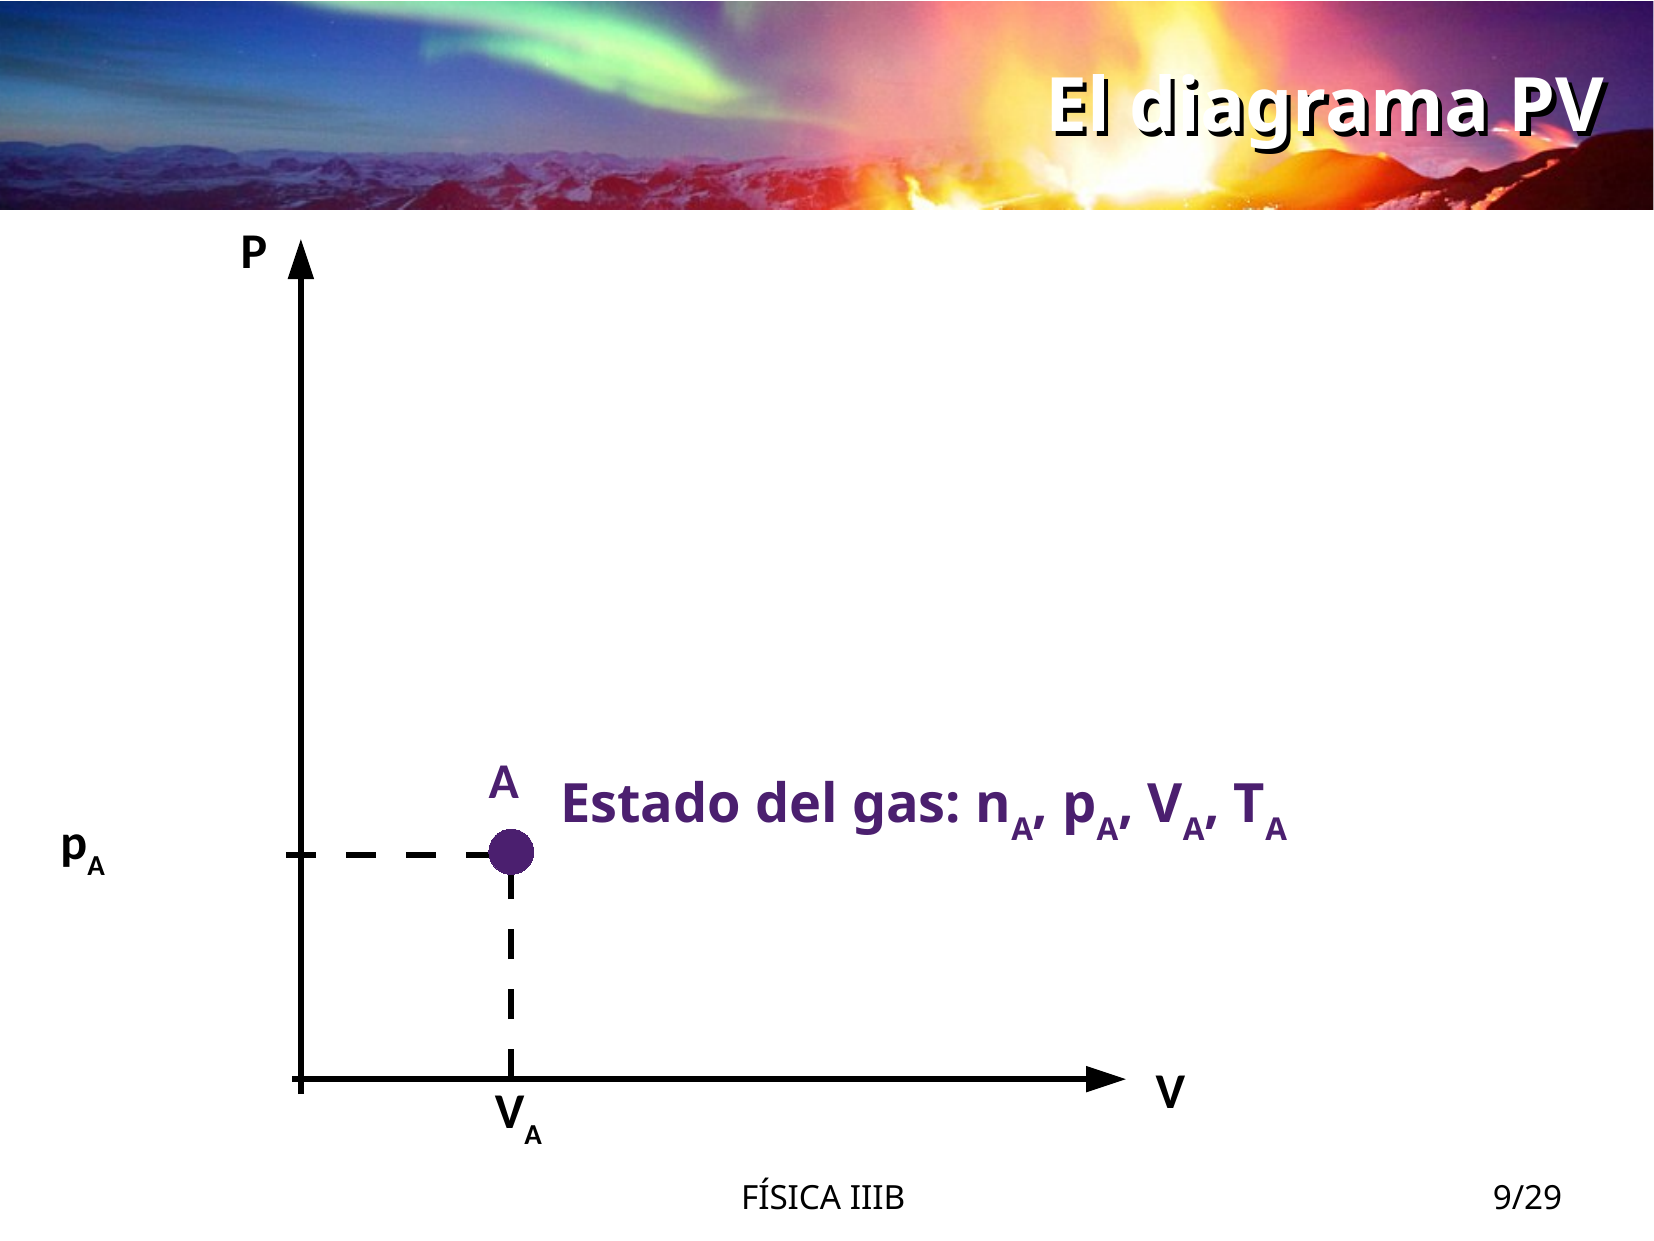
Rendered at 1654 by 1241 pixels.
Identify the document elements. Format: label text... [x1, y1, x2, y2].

text_box A [473, 753, 534, 830]
text_box Estado del gas: nA, pA, VA, TA [545, 756, 1311, 846]
picture [0, 1, 1654, 210]
title El diagrama PV [45, 15, 1606, 191]
text_box P [225, 224, 283, 301]
text_box VA [480, 1083, 557, 1171]
text_box V [1140, 1064, 1201, 1141]
text_box [488, 829, 534, 875]
text_box pA [45, 814, 211, 902]
